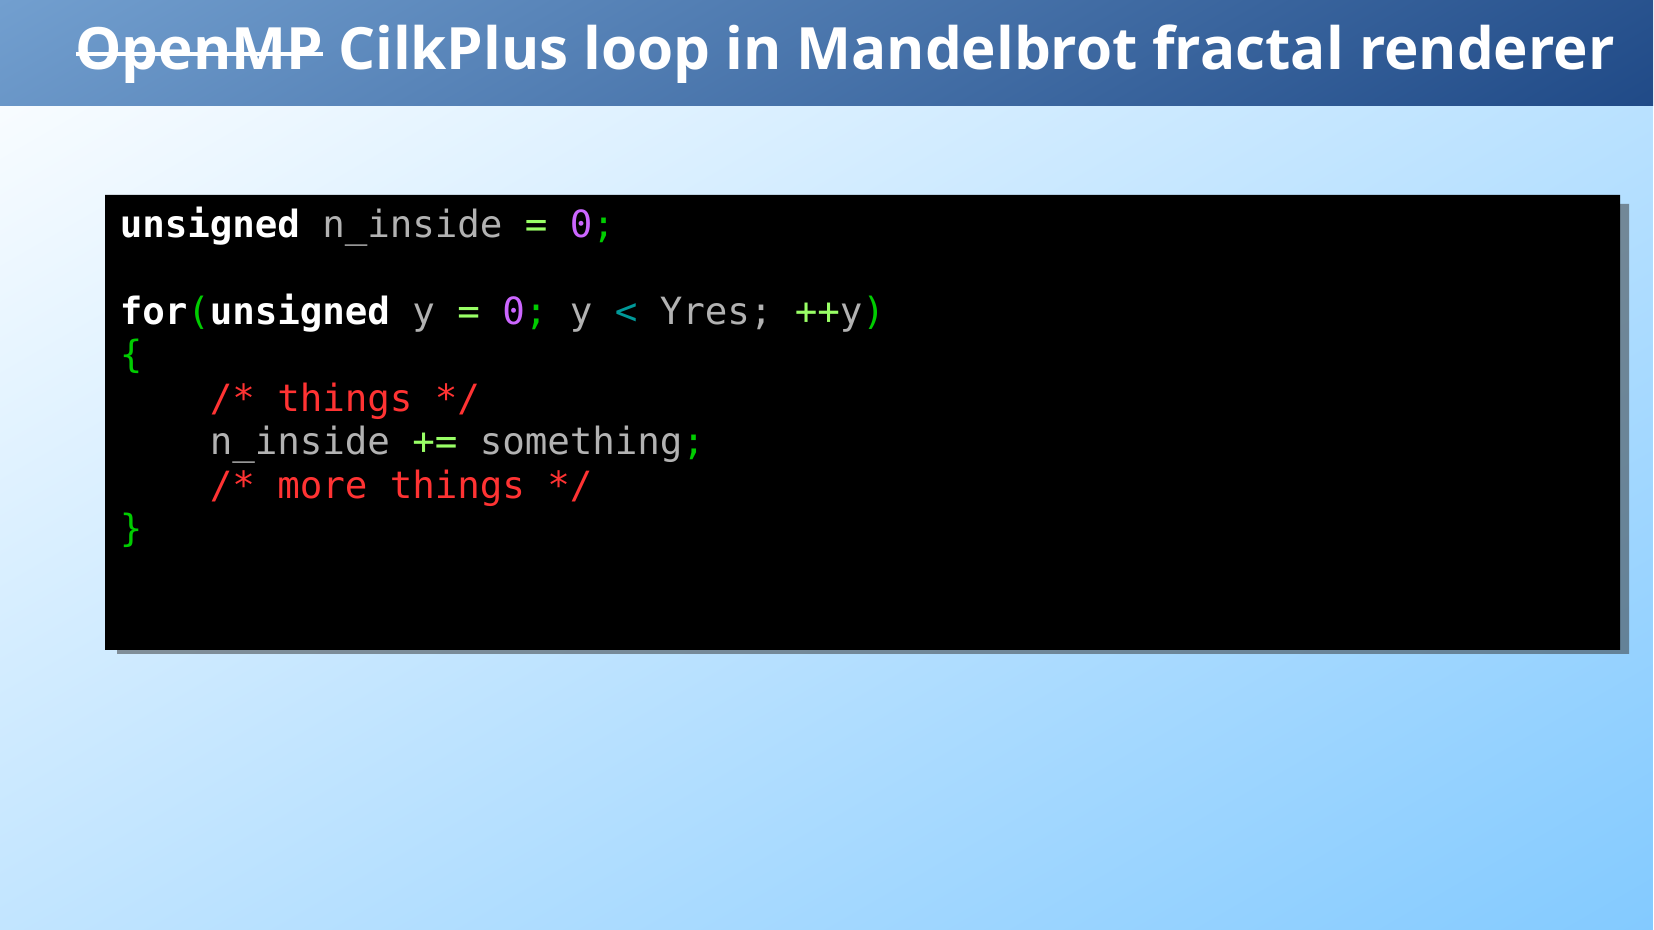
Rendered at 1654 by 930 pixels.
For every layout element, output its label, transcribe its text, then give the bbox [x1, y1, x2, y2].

text_box OpenMP CilkPlus loop in Mandelbrot fractal renderer [0, 0, 1653, 106]
text_box [117, 203, 1630, 654]
text_box unsigned n_inside = 0; for(unsigned y = 0; y < Yres; ++y) { /* things */ n_inside += something; /* more things */ } [105, 194, 1621, 650]
